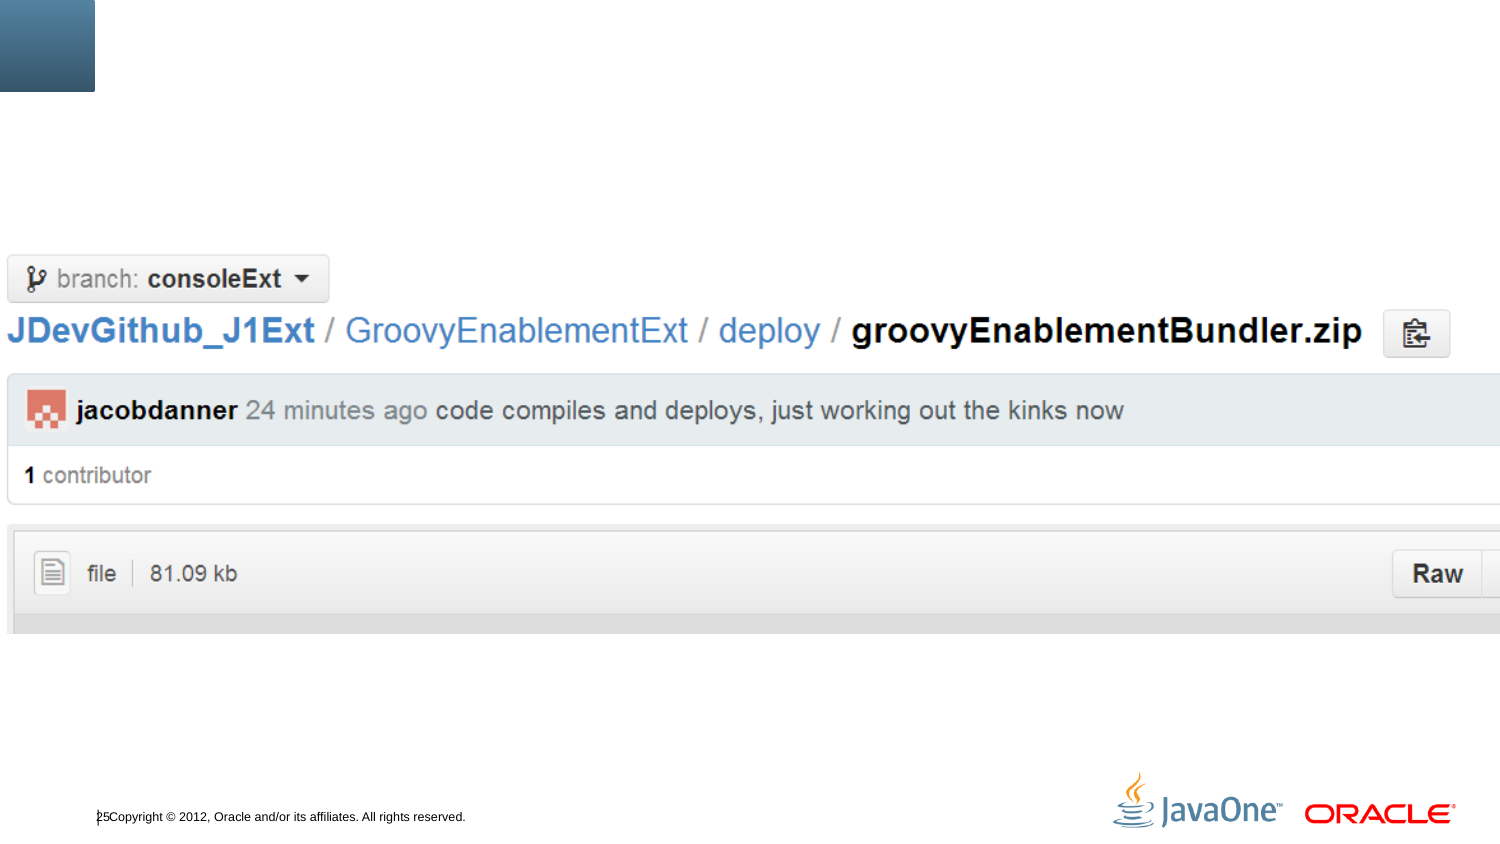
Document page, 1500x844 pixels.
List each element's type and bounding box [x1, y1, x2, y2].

picture [2, 252, 1500, 635]
picture [1095, 754, 1469, 844]
